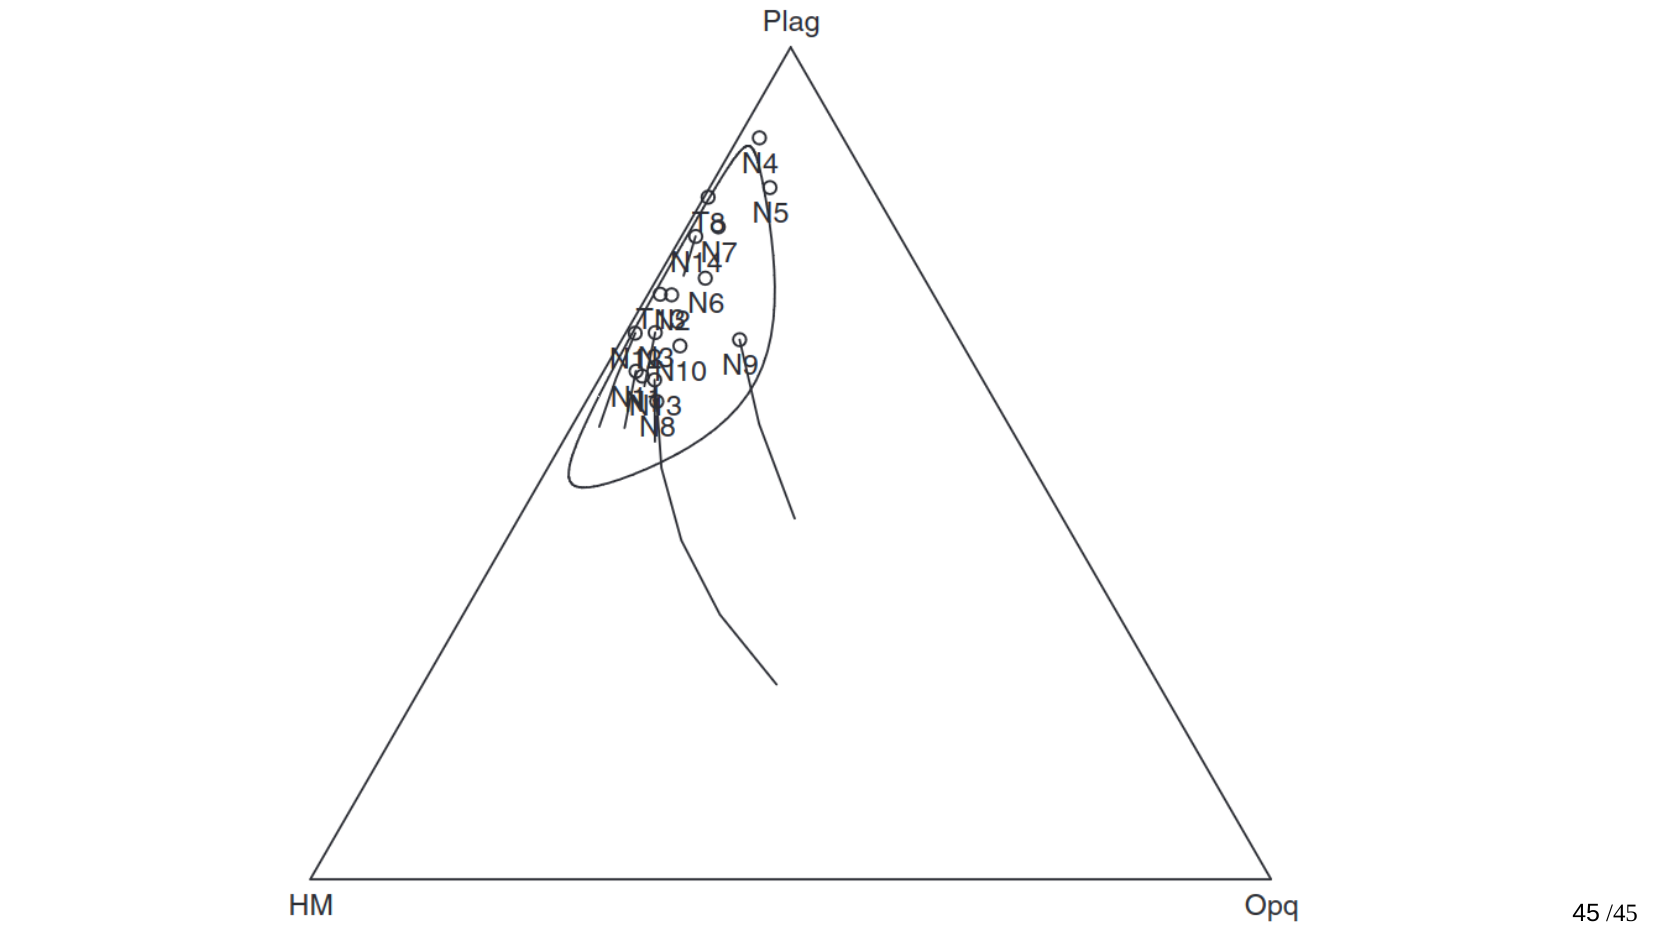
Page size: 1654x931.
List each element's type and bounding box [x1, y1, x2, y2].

picture [262, 0, 1329, 931]
